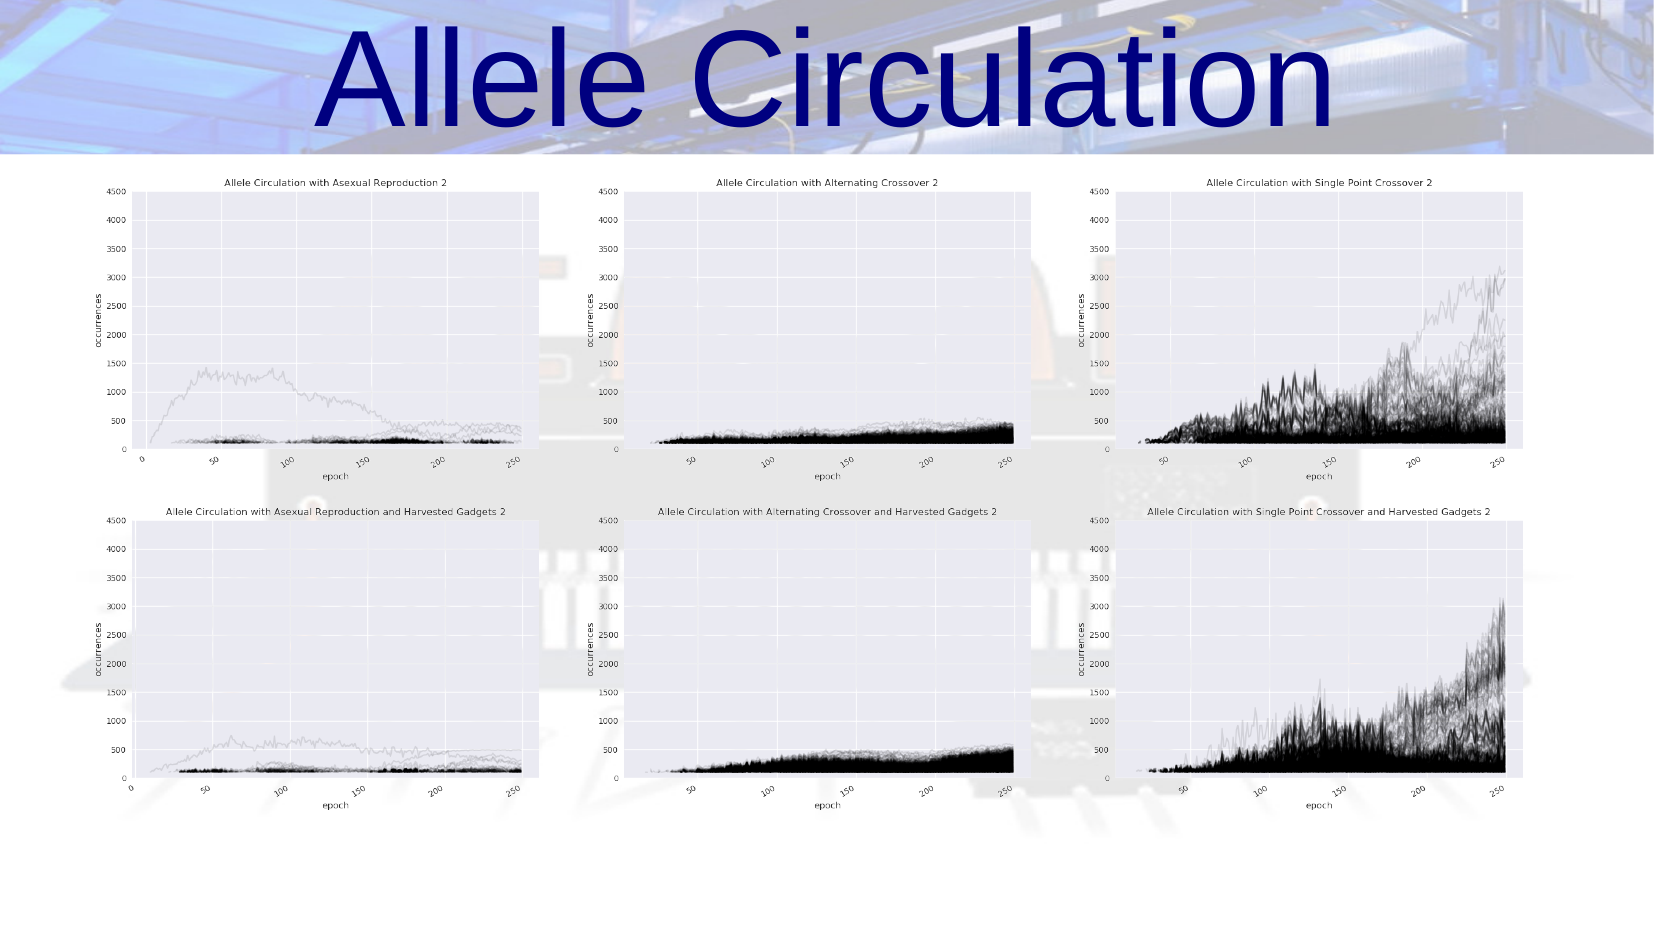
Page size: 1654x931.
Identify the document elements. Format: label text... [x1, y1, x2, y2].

picture [0, 0, 1654, 931]
title Allele Circulation [82, 37, 1571, 121]
